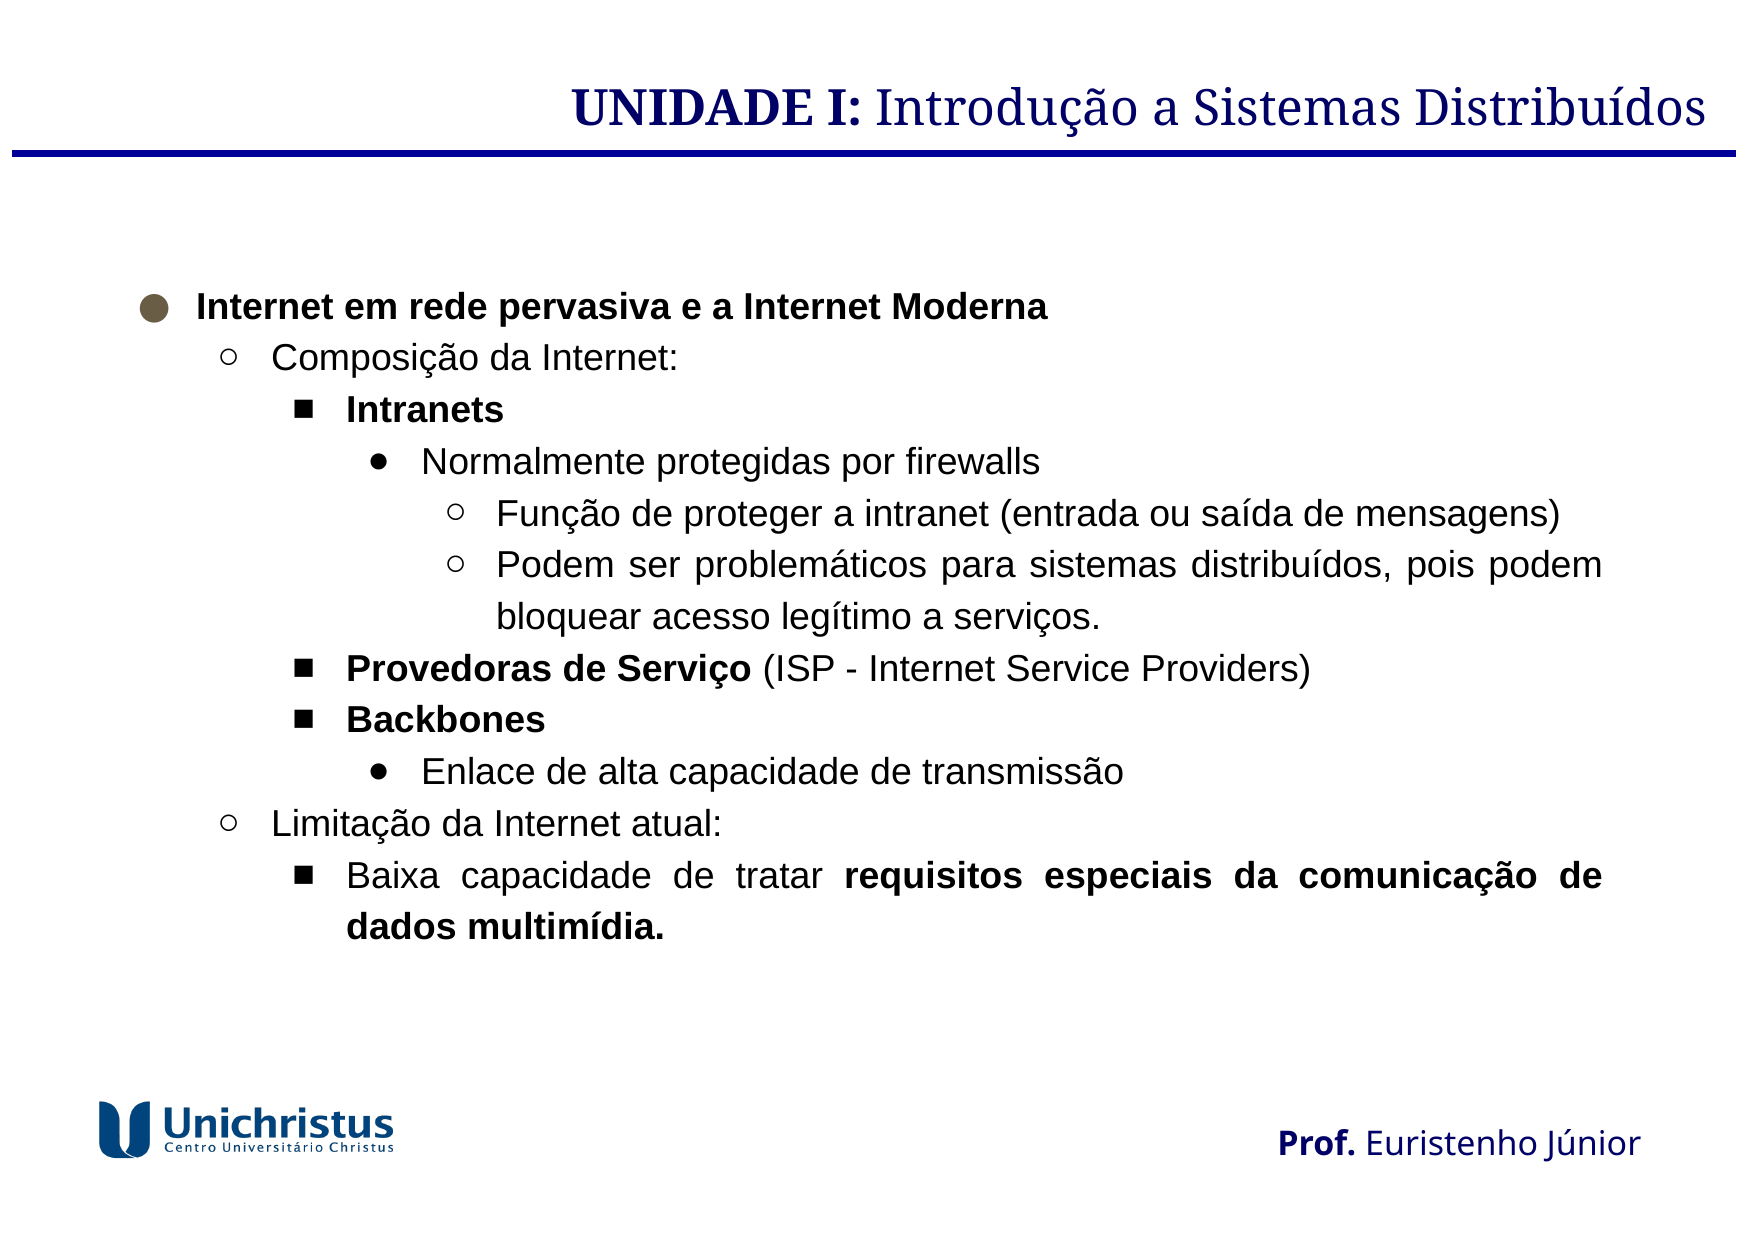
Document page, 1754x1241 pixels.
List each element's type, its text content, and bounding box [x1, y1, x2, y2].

text_box Prof. Euristenho Júnior [1262, 1111, 1695, 1167]
picture [94, 1098, 398, 1160]
text_box Internet em rede pervasiva e a Internet Moderna Composição da Internet: Intranets Normalmente protegidas por firewalls Função de proteger a intranet (entrada ou saída de mensagens) Podem ser problemáticos para sistemas distribuídos, pois podem bloquear acesso legítimo a serviços. Provedoras de Serviço (ISP - Internet Service Providers) Backbones Enlace de alta capacidade de transmissão Limitação da Internet atual: Baixa capacidade de tratar requisitos especiais da comunicação de dados multimídia. [106, 259, 1619, 858]
text_box UNIDADE I: Introdução a Sistemas Distribuídos [556, 64, 1708, 150]
text_box UNIDADE I: Introdução a Sistemas Distribuídos [556, 157, 1708, 161]
